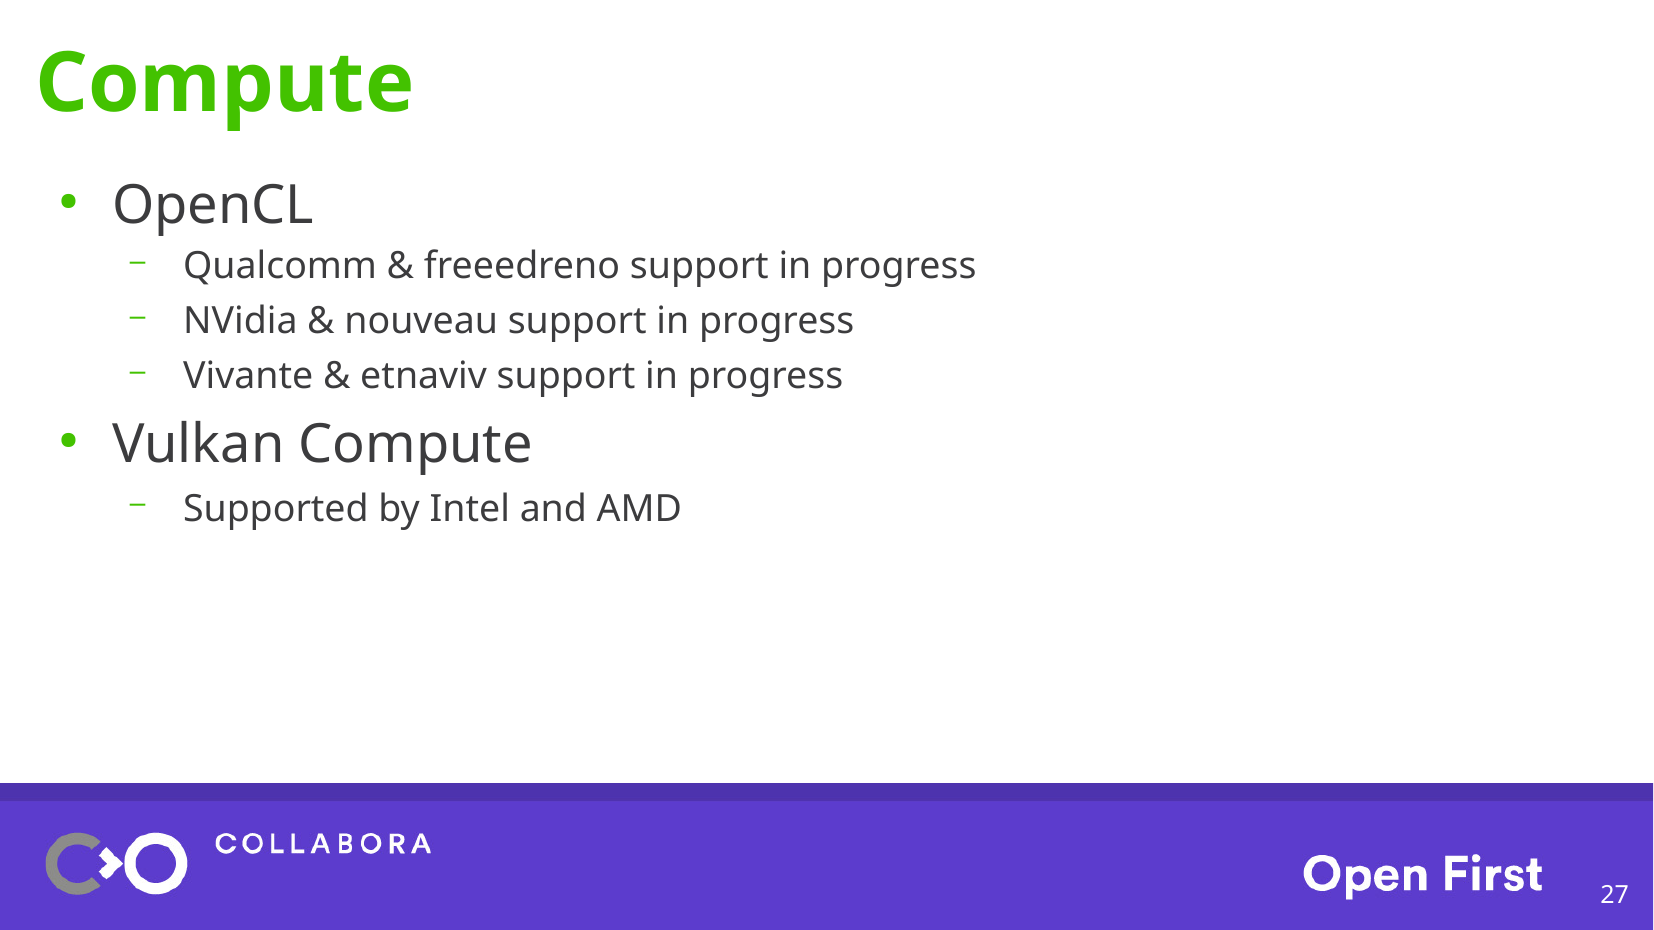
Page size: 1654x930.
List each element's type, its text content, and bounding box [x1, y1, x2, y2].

title Compute [35, 28, 1608, 192]
list OpenCL Qualcomm & freeedreno support in progress NVidia & nouveau support in progress Vivante & etnaviv support in progress Vulkan Compute Supported by Intel and AMD [41, 160, 1613, 804]
picture [0, 0, 1654, 930]
